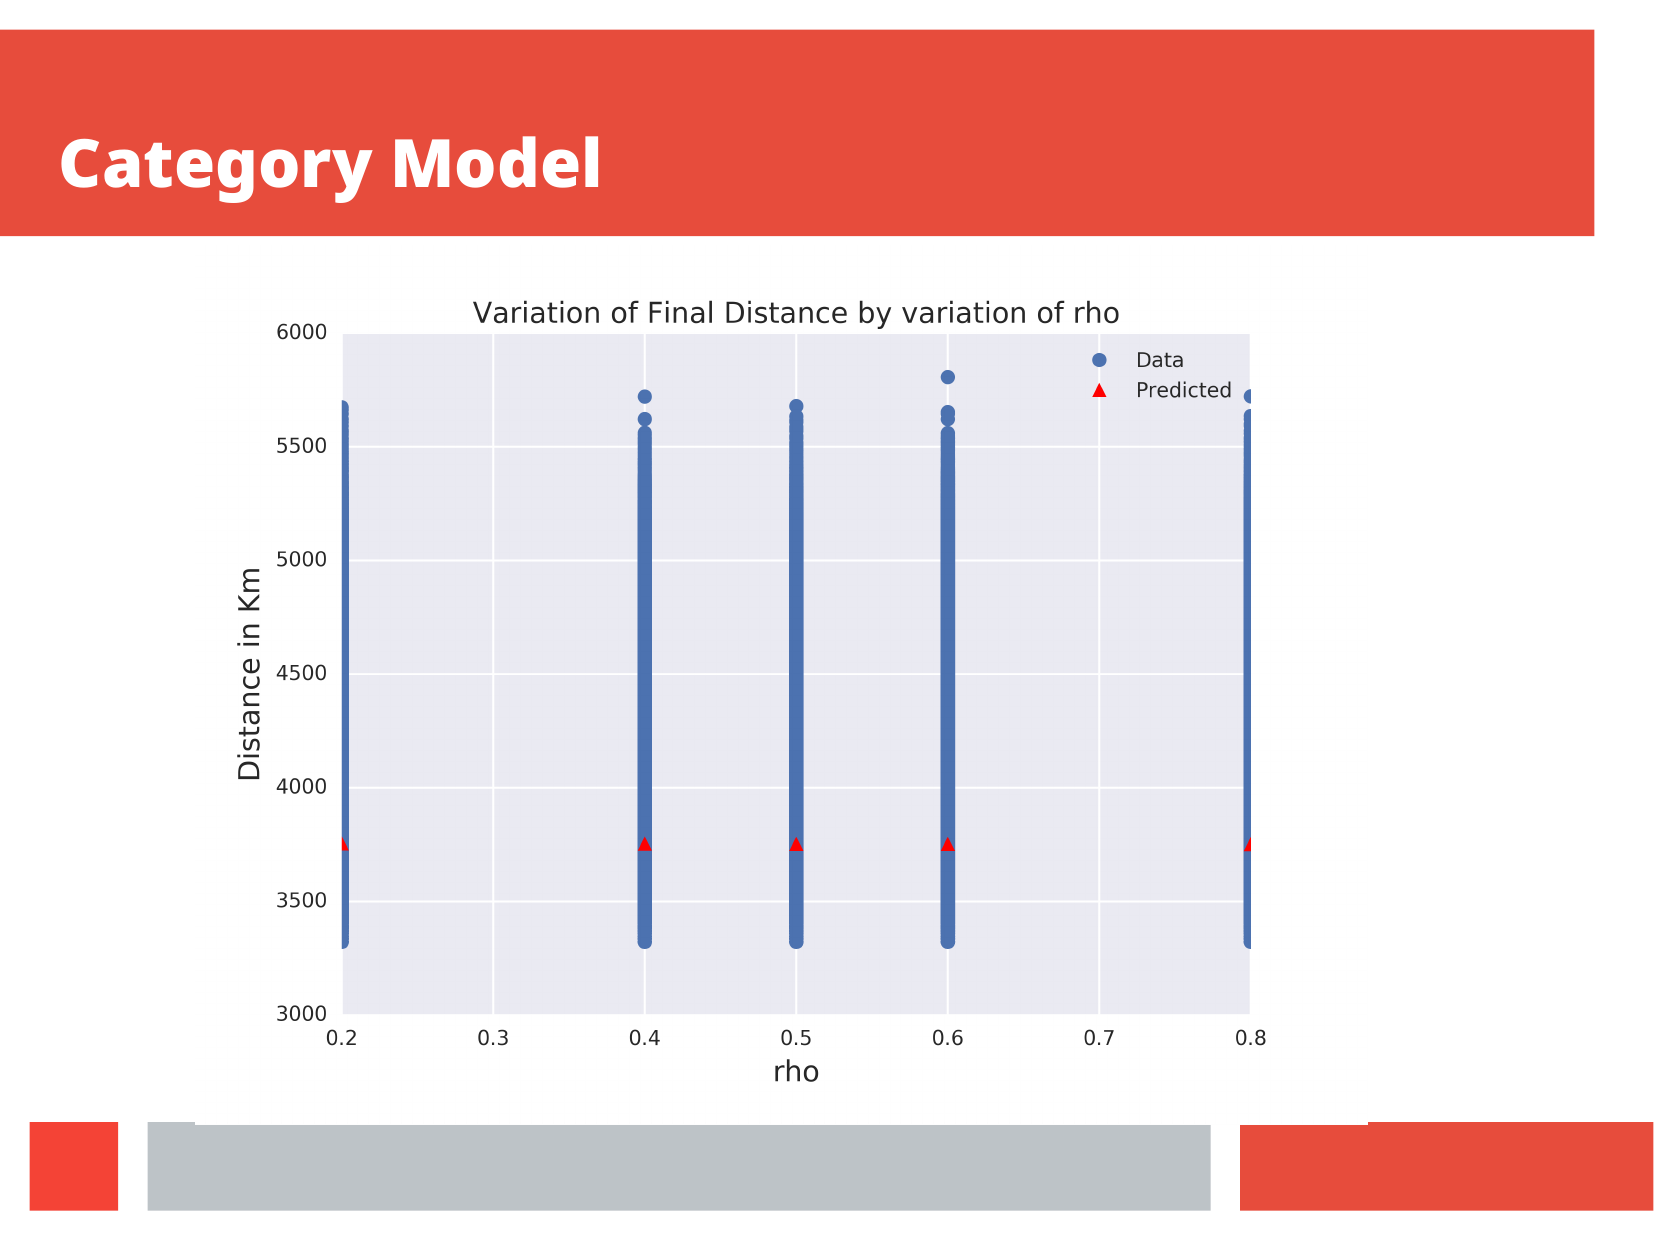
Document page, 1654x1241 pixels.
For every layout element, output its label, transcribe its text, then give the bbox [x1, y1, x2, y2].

picture [195, 245, 1368, 1126]
title Category Model [59, 59, 1595, 207]
